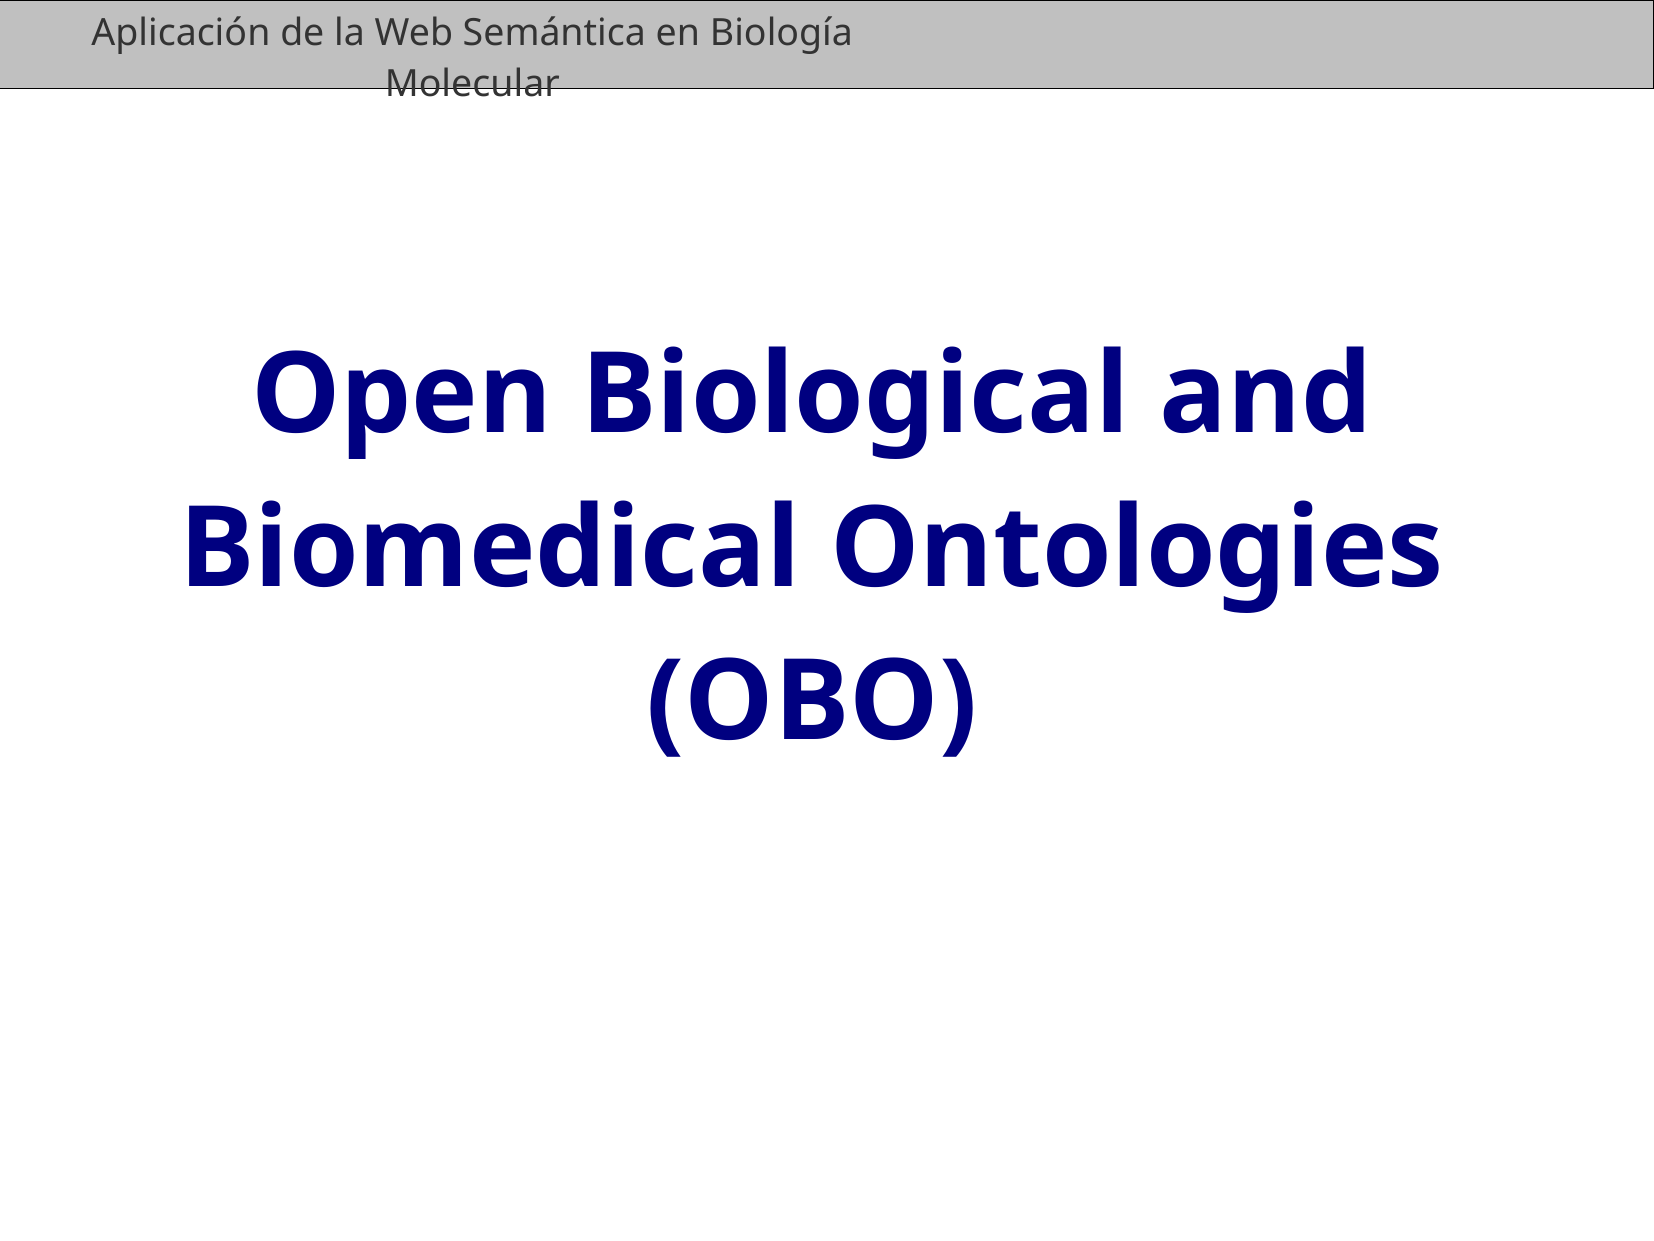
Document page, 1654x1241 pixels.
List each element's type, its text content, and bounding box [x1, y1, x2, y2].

text_box [0, 0, 1654, 89]
text_box Aplicación de la Web Semántica en Biología Molecular [0, 23, 945, 89]
text_box Open Biological and Biomedical Ontologies (OBO) [118, 304, 1506, 781]
